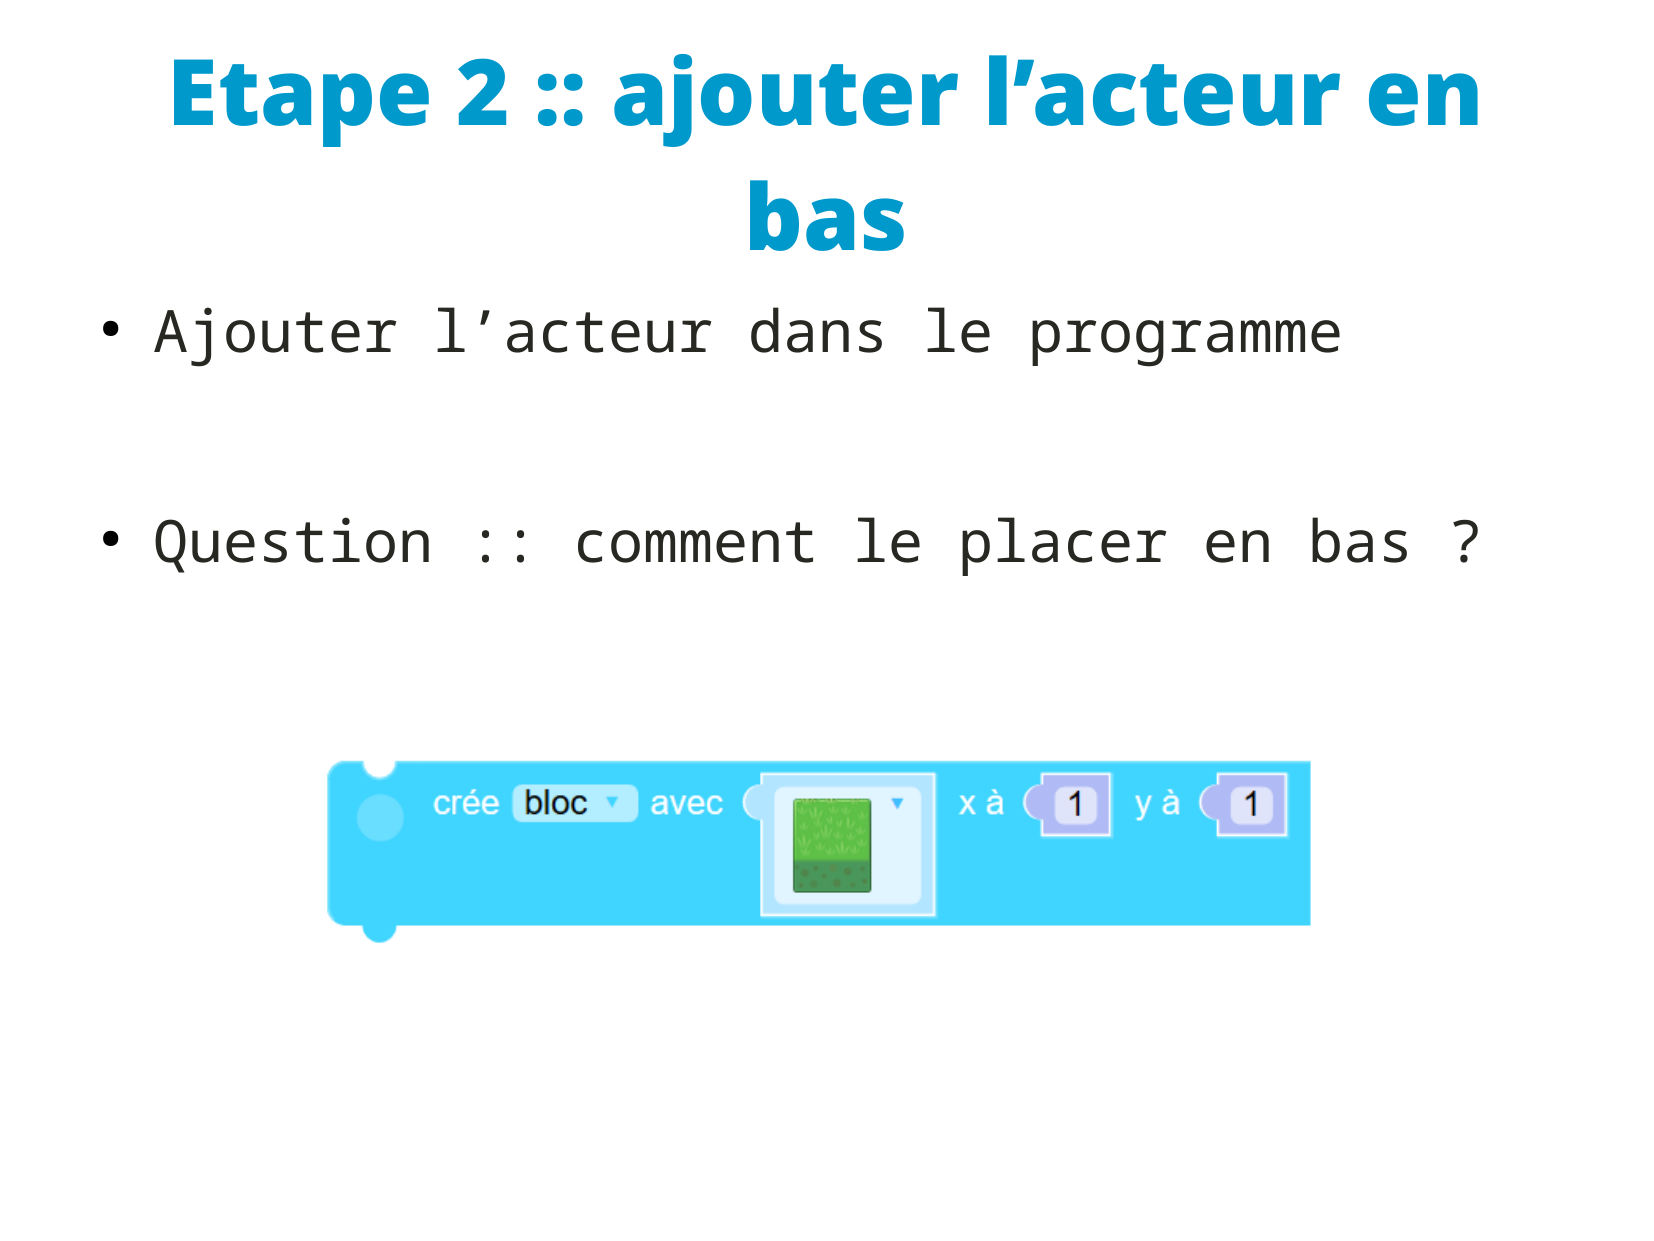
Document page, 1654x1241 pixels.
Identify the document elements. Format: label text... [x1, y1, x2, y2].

list Ajouter l’acteur dans le programme Question :: comment le placer en bas ? [82, 290, 1571, 1010]
title Etape 2 :: ajouter l’acteur en bas [82, 49, 1571, 257]
picture [315, 744, 1339, 965]
